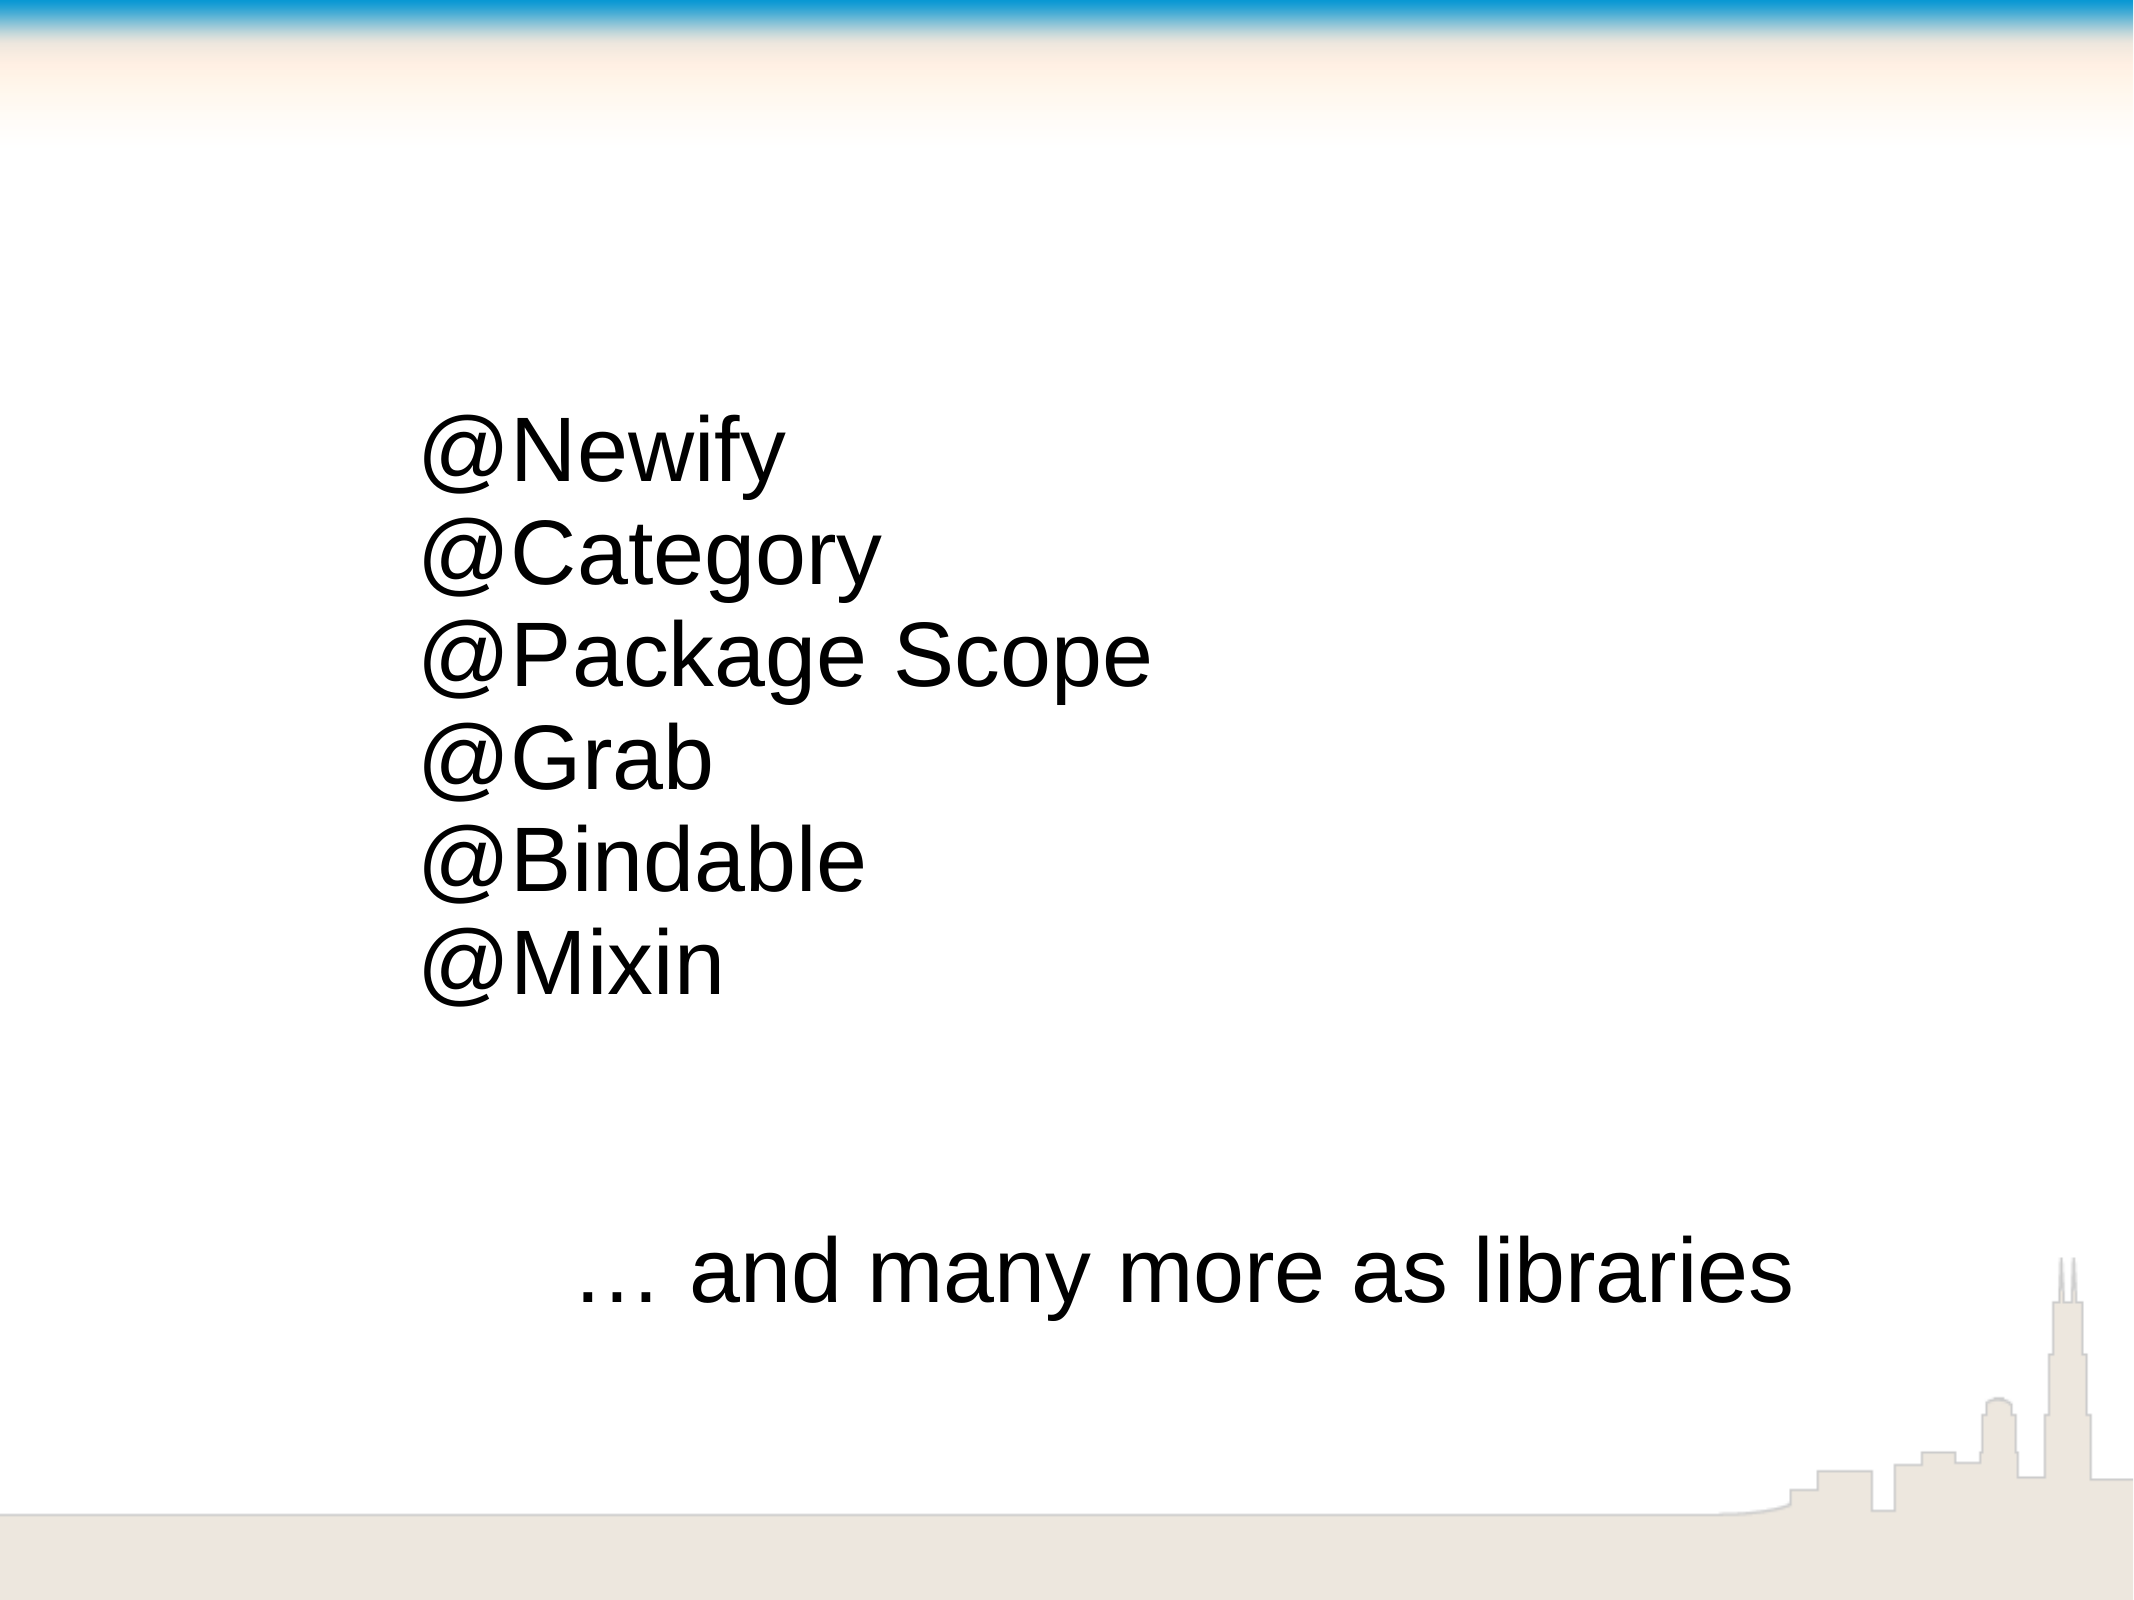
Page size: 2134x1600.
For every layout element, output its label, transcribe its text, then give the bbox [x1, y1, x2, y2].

picture [0, 4, 2134, 1600]
subtitle @Newify @Category @Package Scope @Grab @Bindable @Mixin … and many more as libraries [385, 300, 1951, 1421]
